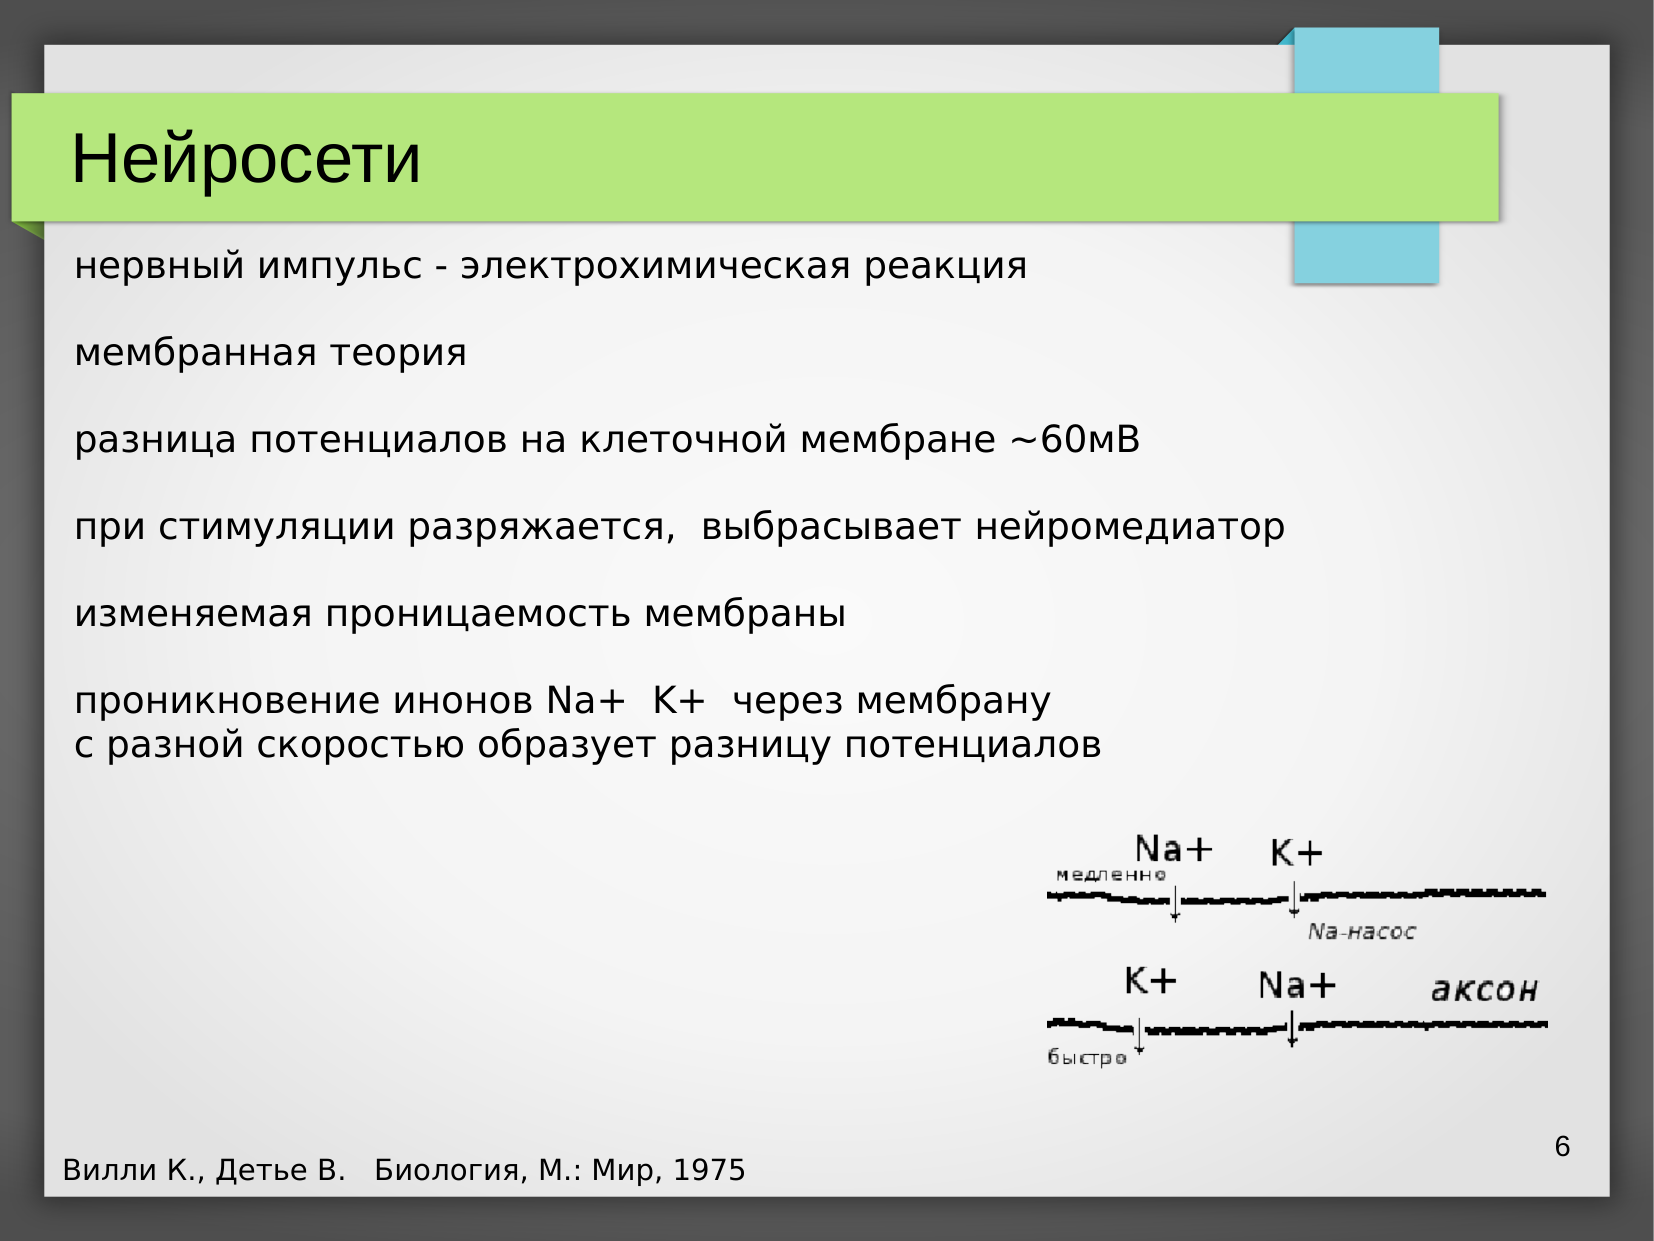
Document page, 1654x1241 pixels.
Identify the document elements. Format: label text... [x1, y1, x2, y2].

text_box Вилли К., Детье В. Биология, М.: Мир, 1975 [47, 1145, 772, 1195]
title Нейросети [70, 118, 1205, 199]
picture [0, 0, 1654, 1241]
text_box нервный импульс - электрохимическая реакция мембранная теория разница потенциалов на клеточной мембране ~60мВ при стимуляции разряжается, выбрасывает нейромедиатор изменяемая проницаемость мембраны проникновение инонов Na+ K+ через мембрану с разной скоростью образует разницу потенциалов [59, 236, 1323, 774]
